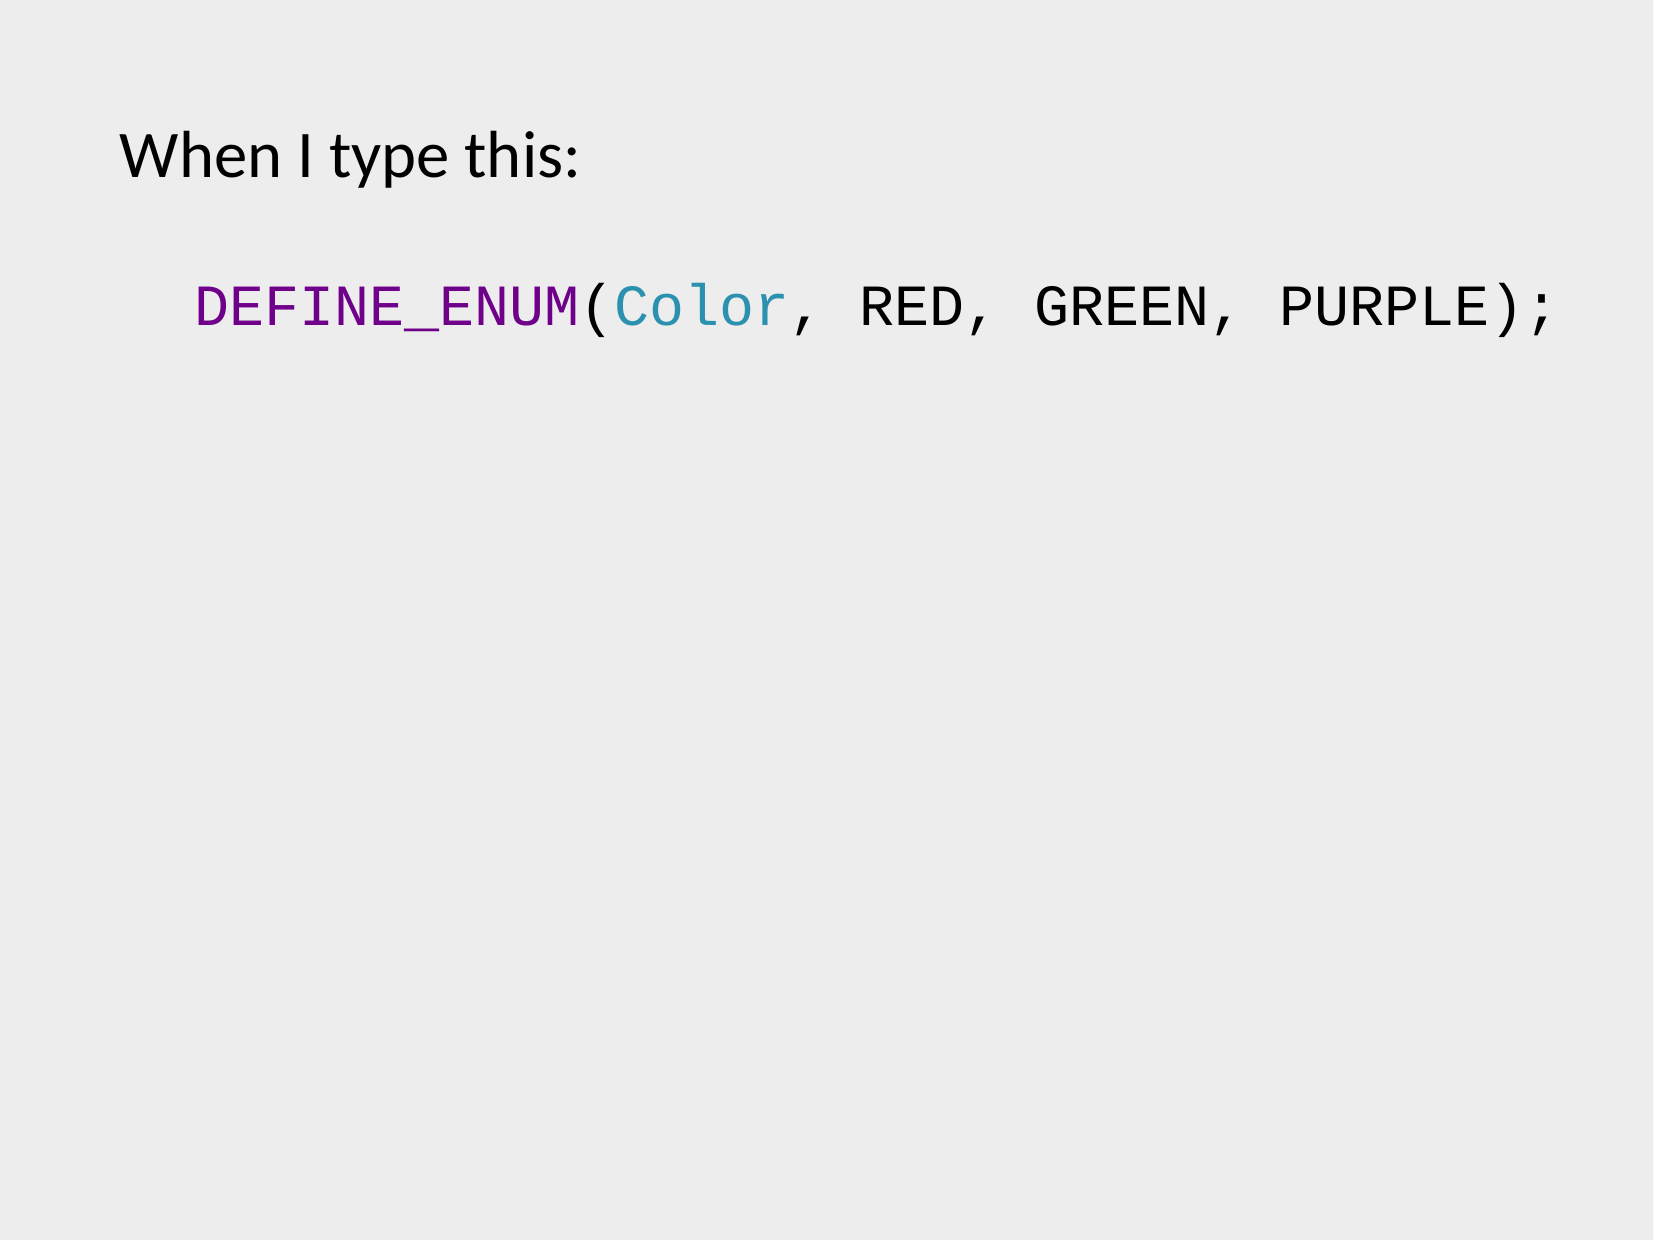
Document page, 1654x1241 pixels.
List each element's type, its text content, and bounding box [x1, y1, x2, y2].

text_box When I type this: [105, 120, 901, 202]
text_box DEFINE_ENUM(Color, RED, GREEN, PURPLE); [180, 270, 1621, 417]
